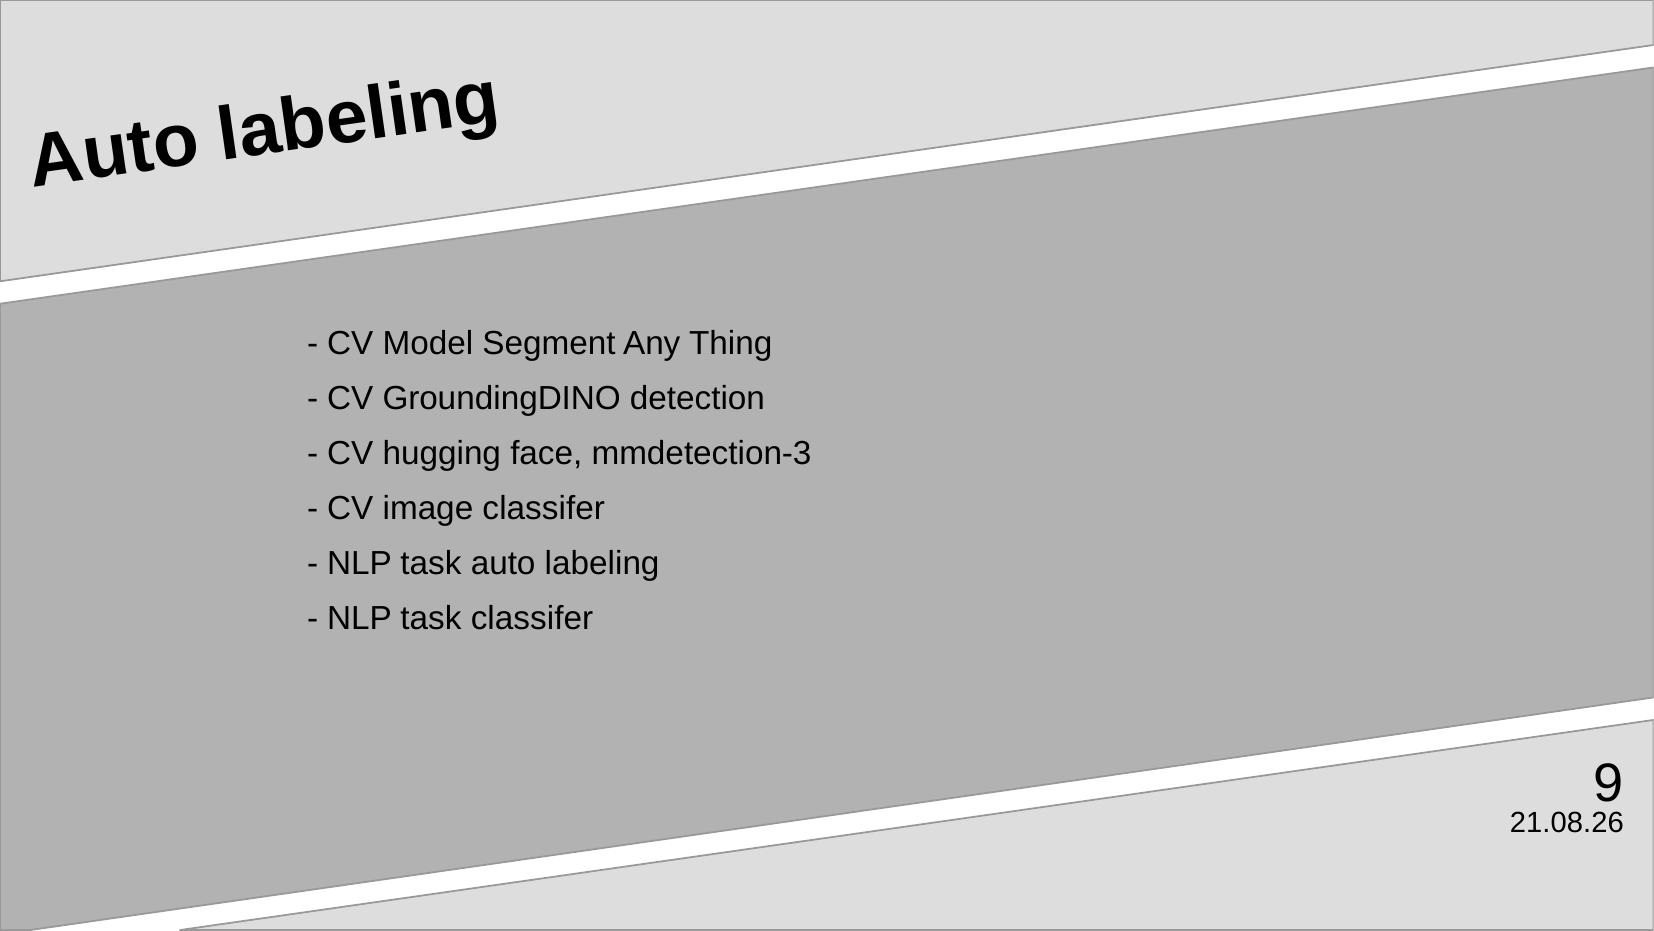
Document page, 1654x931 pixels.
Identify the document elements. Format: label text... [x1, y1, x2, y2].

title Auto labeling [18, 0, 680, 237]
list - CV Model Segment Any Thing - CV GroundingDINO detection - CV hugging face, mmdetection-3 - CV image classifer - NLP task auto labeling - NLP task classifer [236, 324, 1034, 768]
